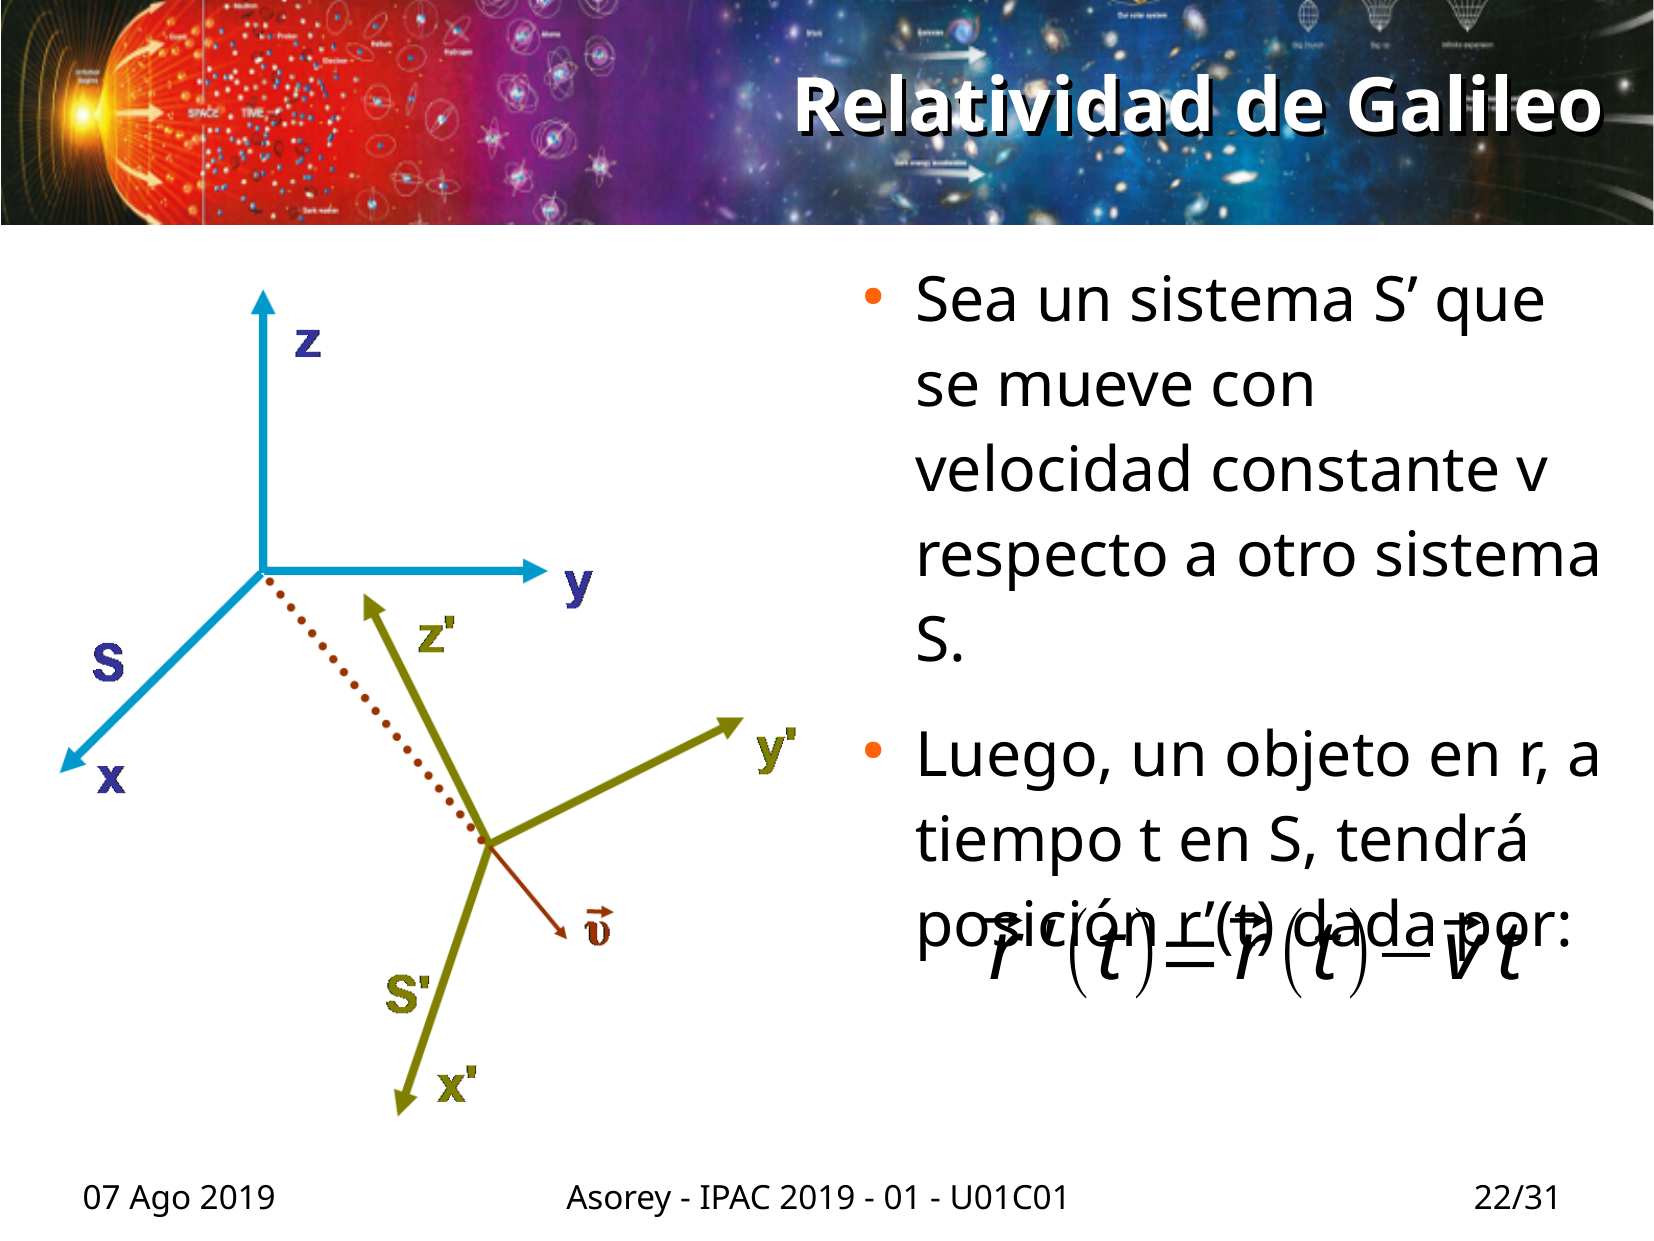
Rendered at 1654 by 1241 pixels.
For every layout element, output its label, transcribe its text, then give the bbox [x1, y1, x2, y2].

picture [45, 284, 807, 1126]
title Relatividad de Galileo [45, 15, 1606, 191]
chart [975, 900, 1534, 1004]
list Sea un sistema S’ que se mueve con velocidad constante v respecto a otro sistema S. Luego, un objeto en r, a tiempo t en S, tendrá posición r’(t) dada por: [844, 255, 1606, 1171]
picture [1, 0, 1654, 225]
